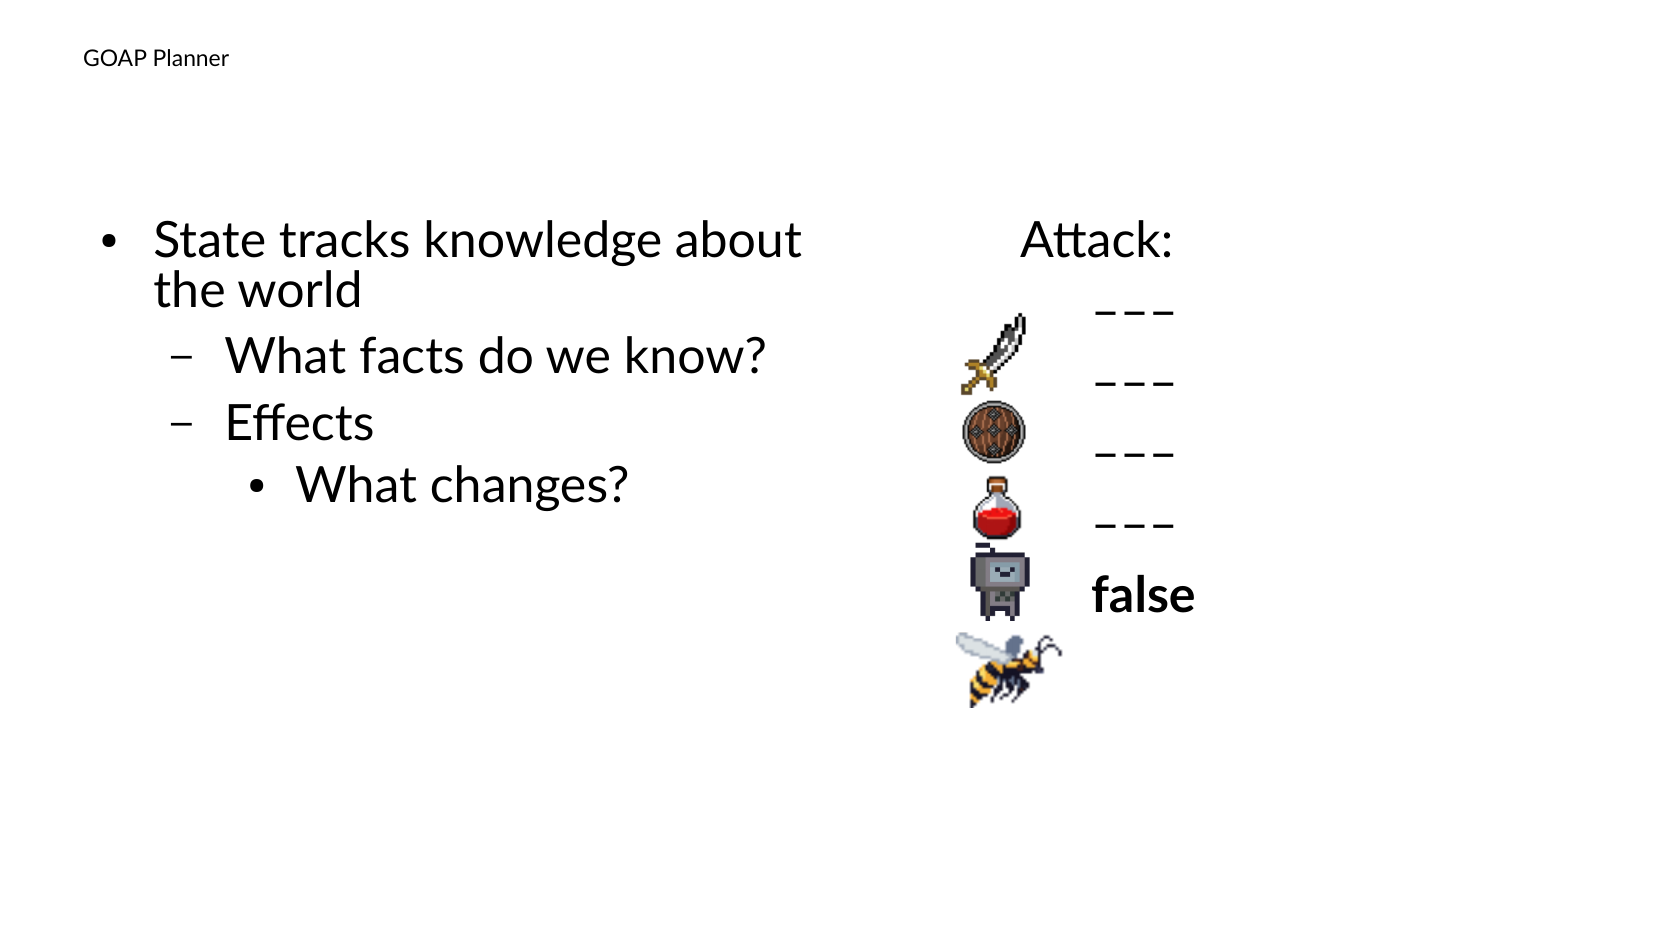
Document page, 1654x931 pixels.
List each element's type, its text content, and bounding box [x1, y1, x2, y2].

list State tracks knowledge about the world What facts do we know? Effects What changes? [82, 217, 809, 839]
title GOAP Planner [83, 0, 1571, 119]
list Attack: ––– ––– ––– ––– false [1020, 217, 1618, 839]
picture [935, 293, 1064, 708]
